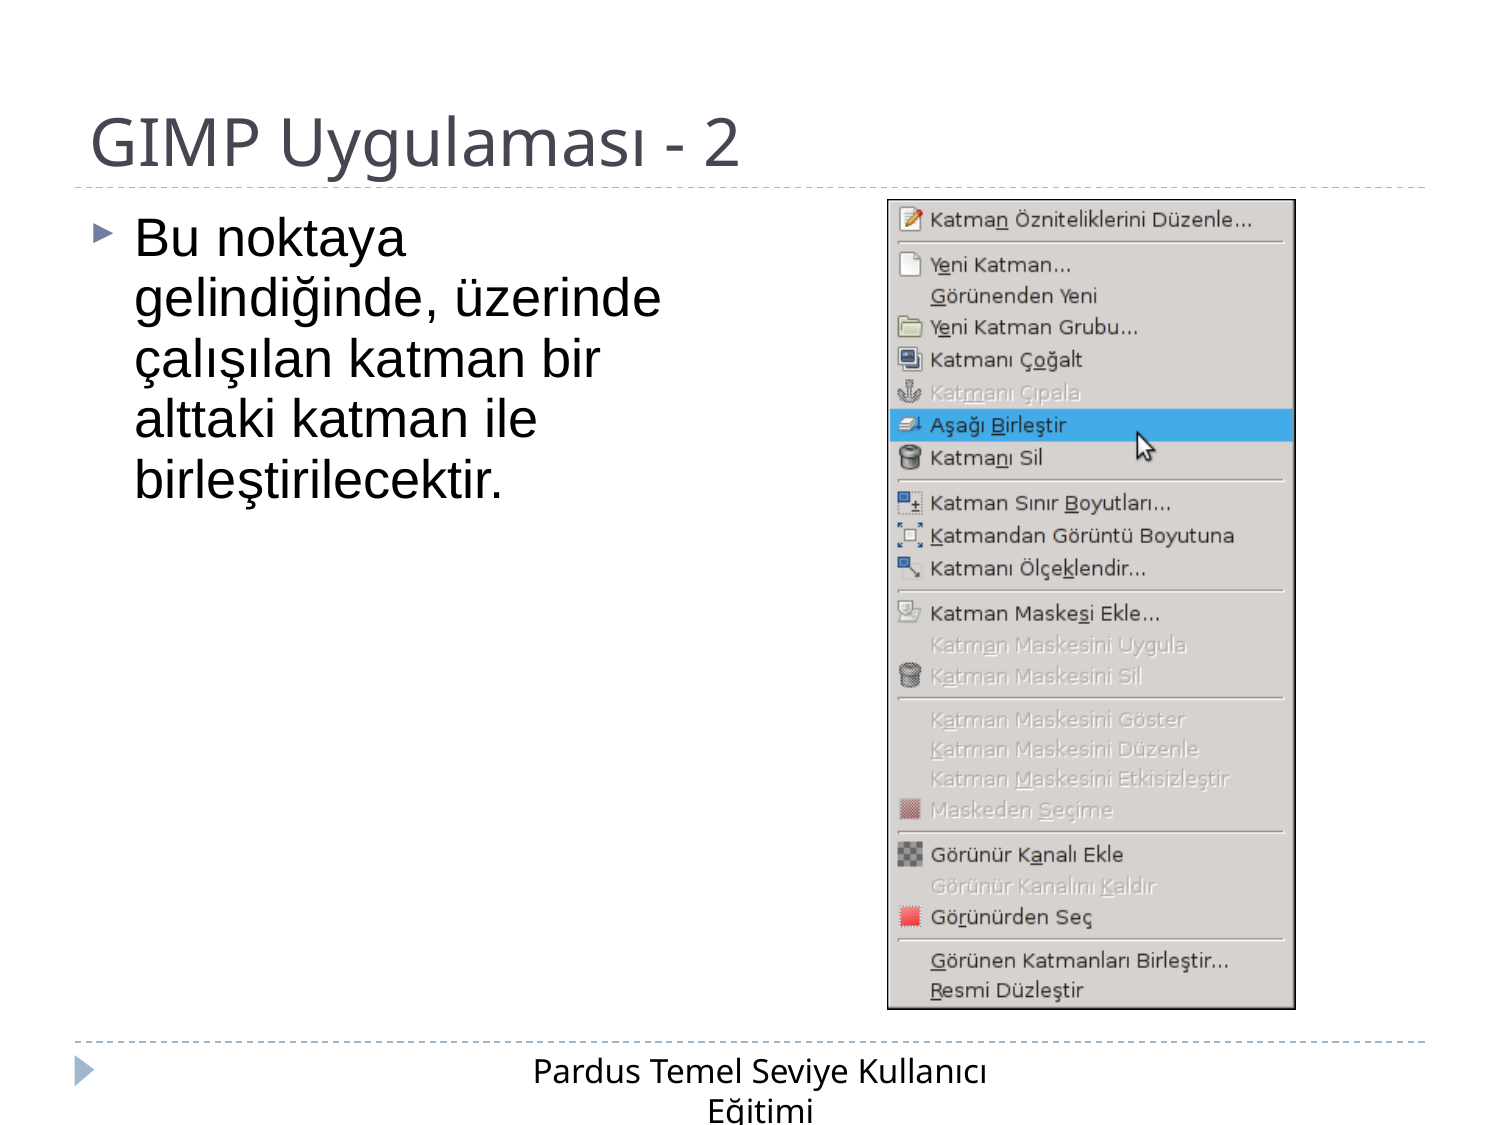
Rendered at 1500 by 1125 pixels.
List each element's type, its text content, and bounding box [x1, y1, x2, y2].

title GIMP Uygulaması - 2 [75, 37, 1425, 188]
list Bu noktaya gelindiğinde, üzerinde çalışılan katman bir alttaki katman ile birleştirilecektir. [75, 200, 738, 1010]
picture [887, 199, 1296, 1010]
